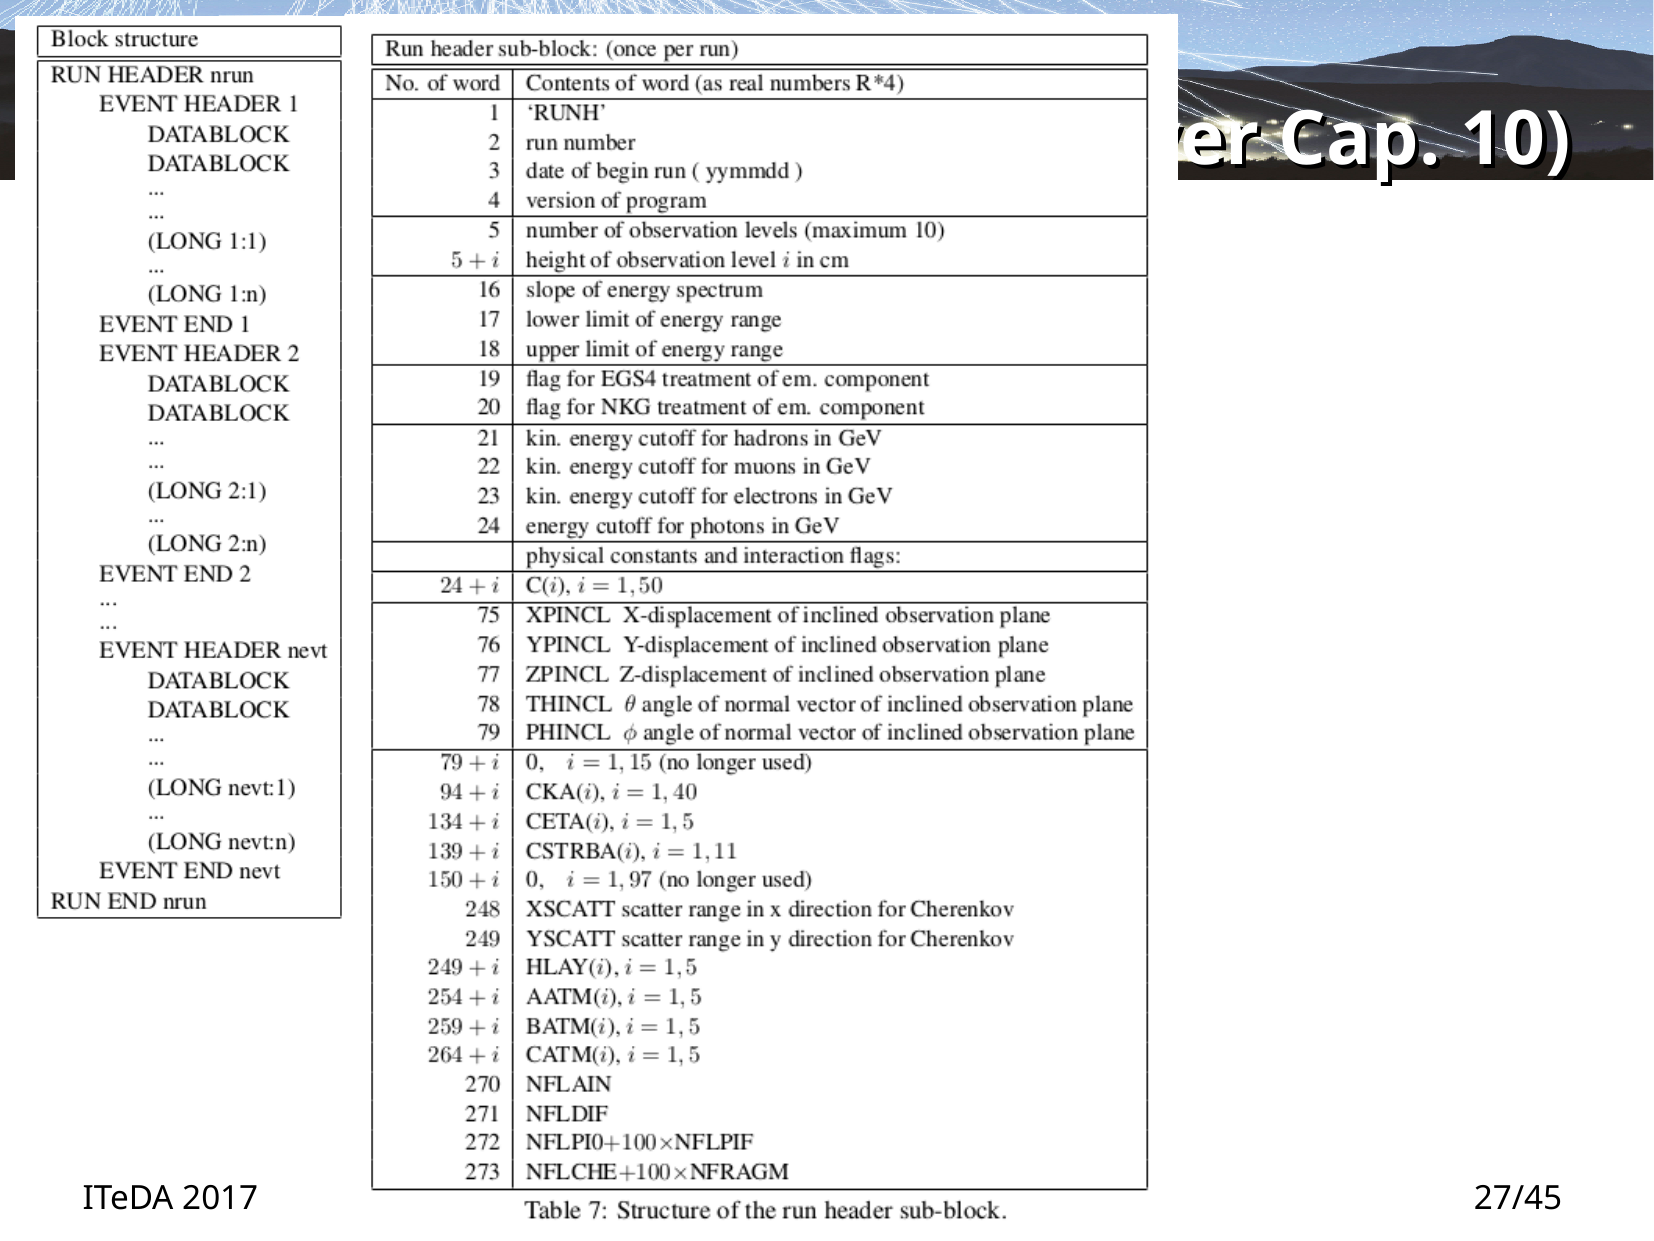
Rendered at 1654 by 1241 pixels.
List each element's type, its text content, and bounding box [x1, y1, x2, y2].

title Outputs (ver Cap. 10) [86, 49, 345, 223]
title Outputs (ver Cap. 10) [1178, 49, 1573, 223]
picture [0, 0, 1654, 1239]
